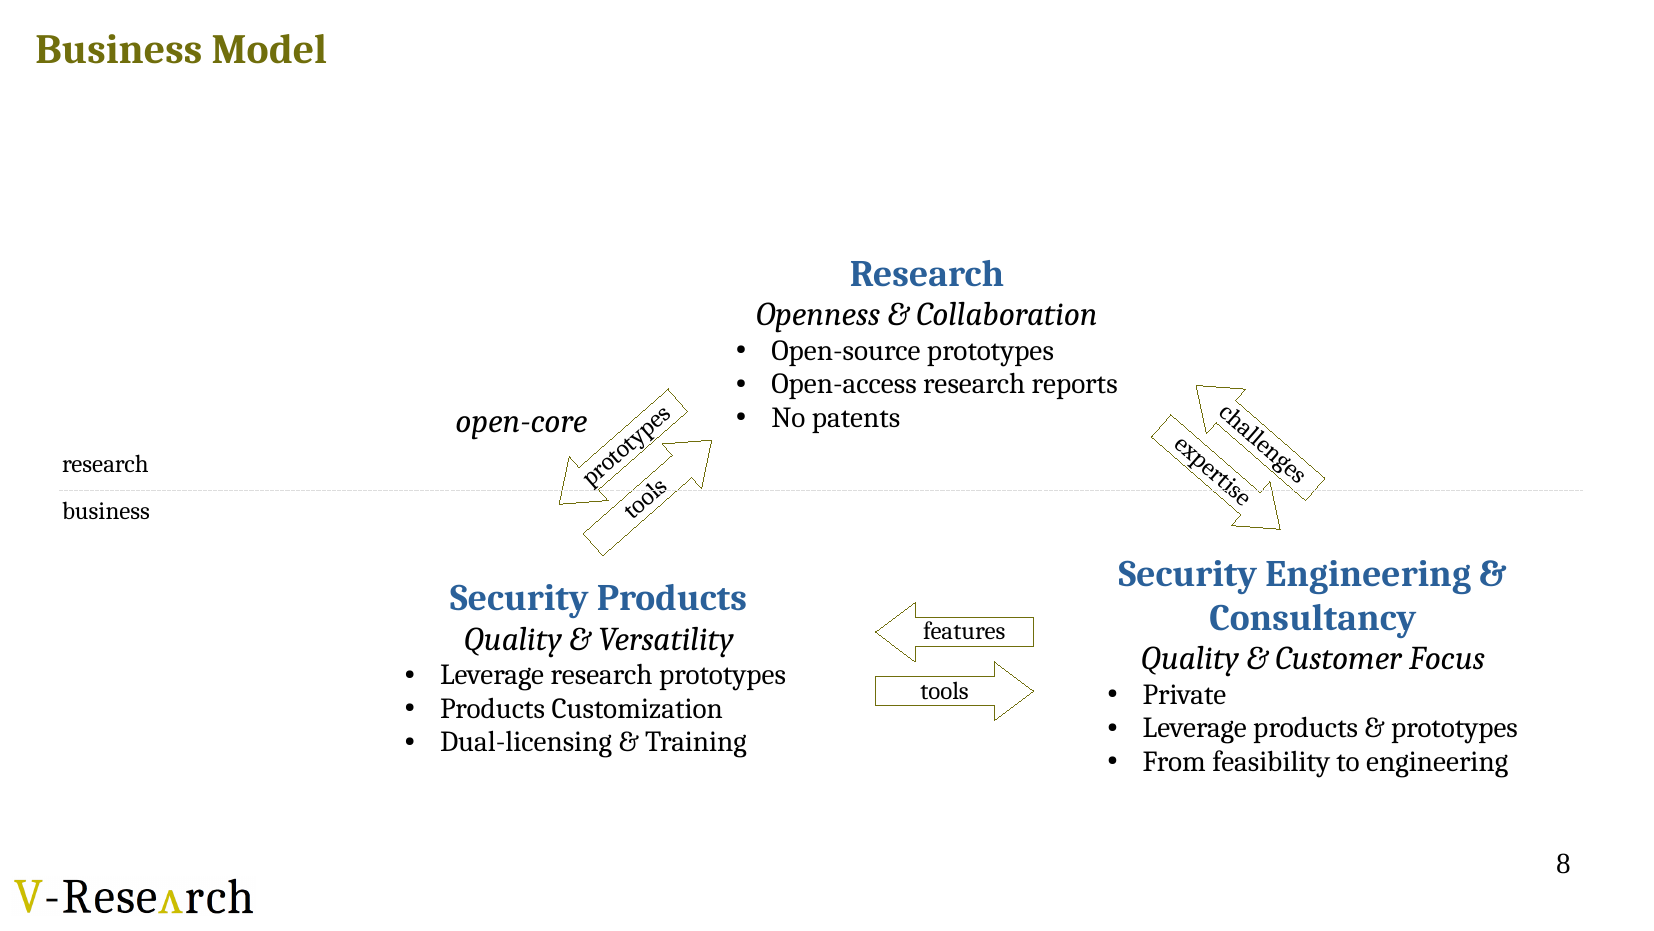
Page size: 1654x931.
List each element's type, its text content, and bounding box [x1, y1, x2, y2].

text_box tools [583, 440, 712, 556]
text_box business [47, 490, 170, 535]
text_box features [875, 602, 1034, 662]
text_box Research Openness & Collaboration Open-source prototypes Open-access research reports No patents [721, 244, 1158, 451]
picture [11, 876, 256, 916]
text_box prototypes [559, 388, 688, 505]
text_box Security Engineering & Consultancy Quality & Customer Focus Private Leverage products & prototypes From feasibility to engineering [1092, 545, 1565, 791]
text_box tools [875, 661, 1034, 721]
text_box Business Model [20, 18, 402, 91]
text_box research [47, 442, 170, 487]
text_box open-core [440, 395, 615, 449]
text_box challenges [1196, 385, 1325, 501]
text_box expertise [1151, 414, 1281, 530]
text_box Security Products Quality & Versatility Leverage research prototypes Products Customization Dual-licensing & Training [389, 569, 827, 771]
